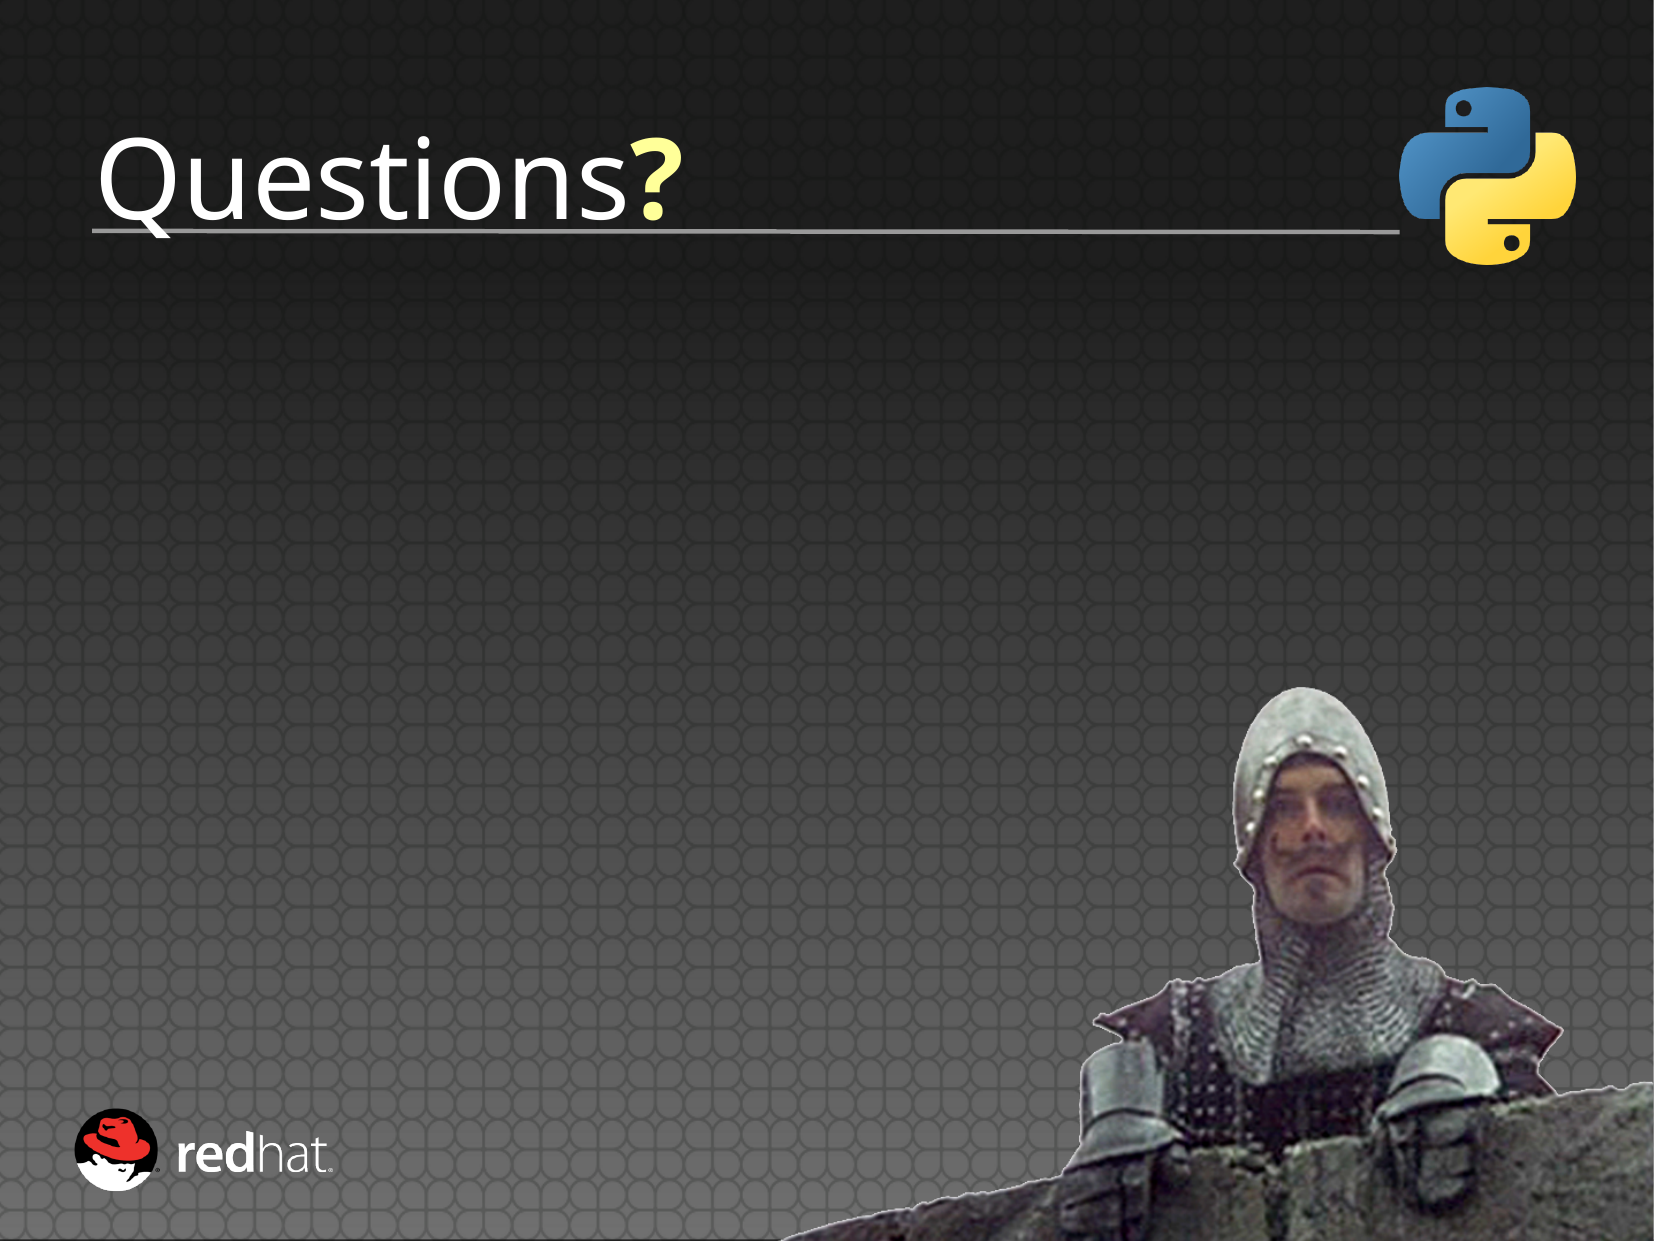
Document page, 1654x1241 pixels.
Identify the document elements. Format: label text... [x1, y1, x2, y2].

picture [0, 0, 1654, 1241]
title Questions? [94, 100, 1426, 251]
